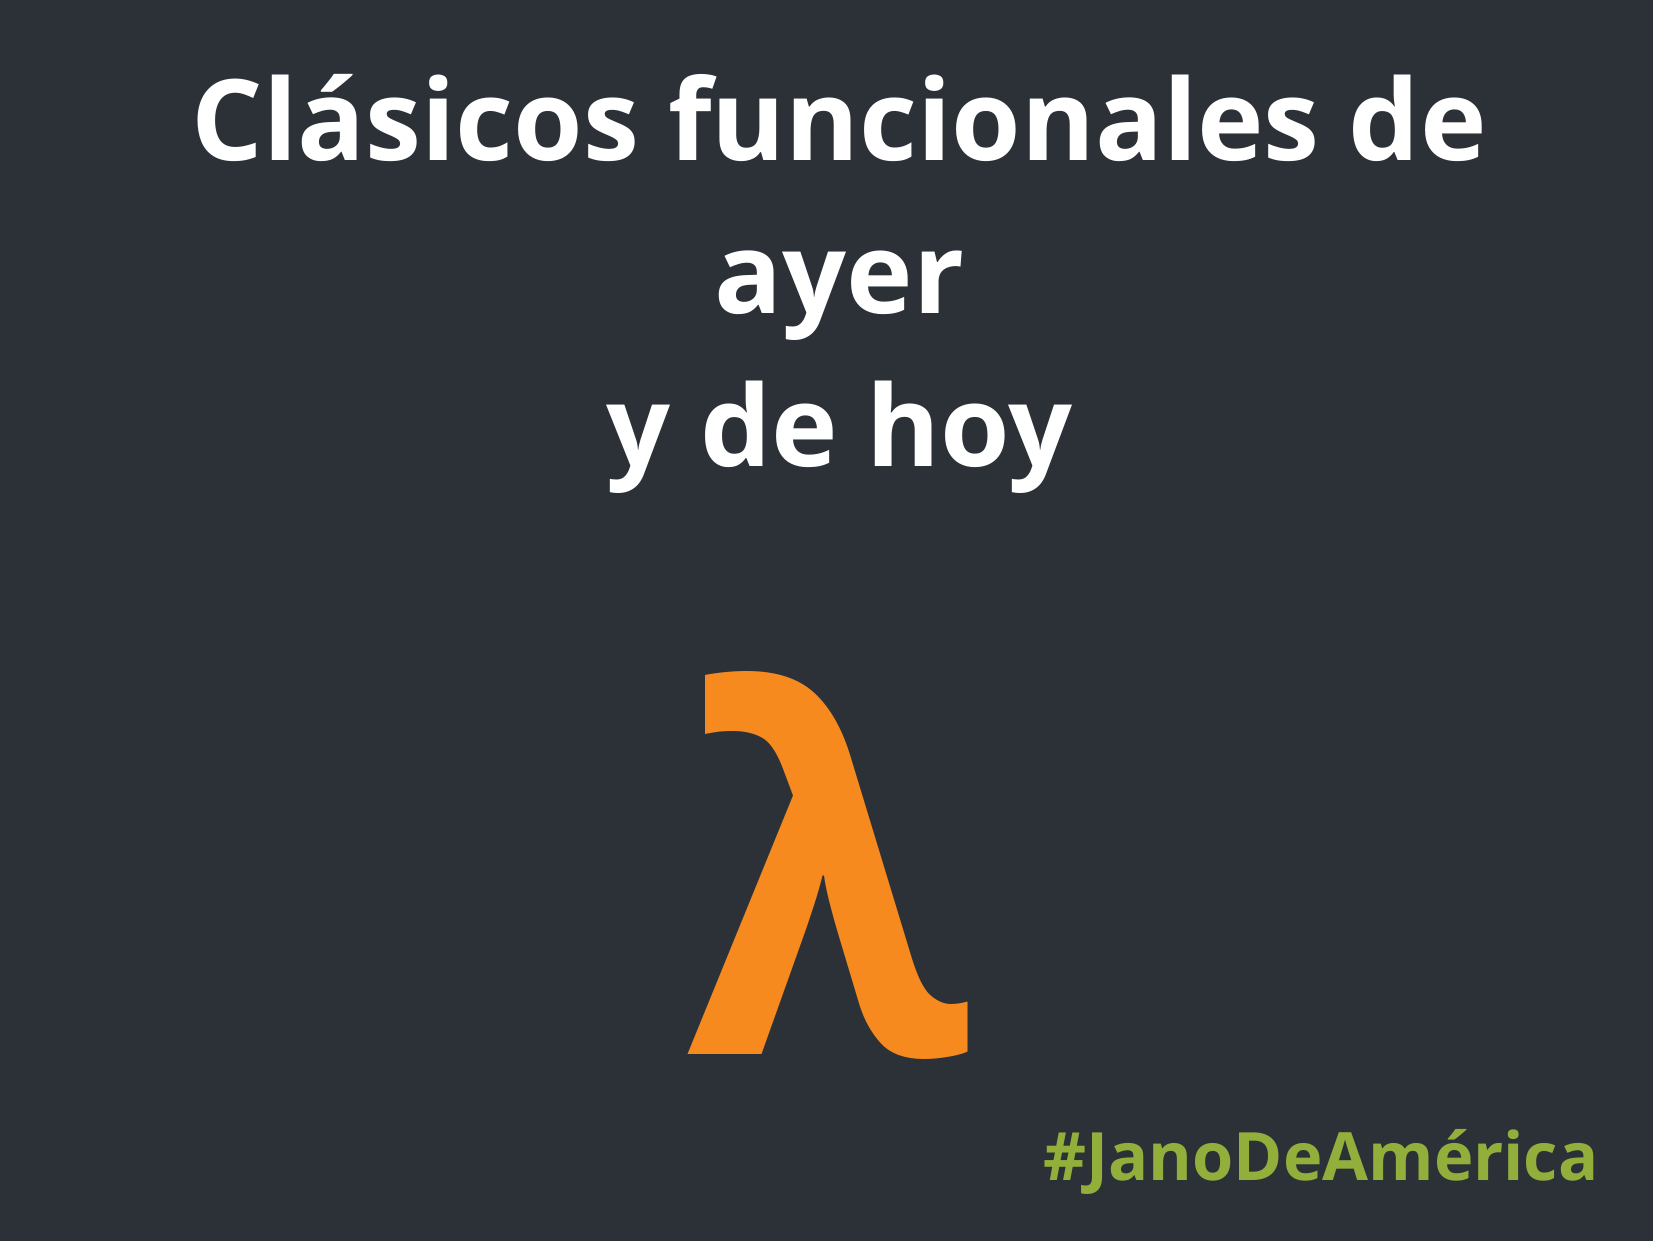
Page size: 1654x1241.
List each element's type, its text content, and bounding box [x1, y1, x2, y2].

text_box λ [599, 512, 1054, 1120]
text_box #JanoDeAmérica [1021, 1101, 1621, 1201]
title Clásicos funcionales de ayer y de hoy [59, 134, 1620, 406]
